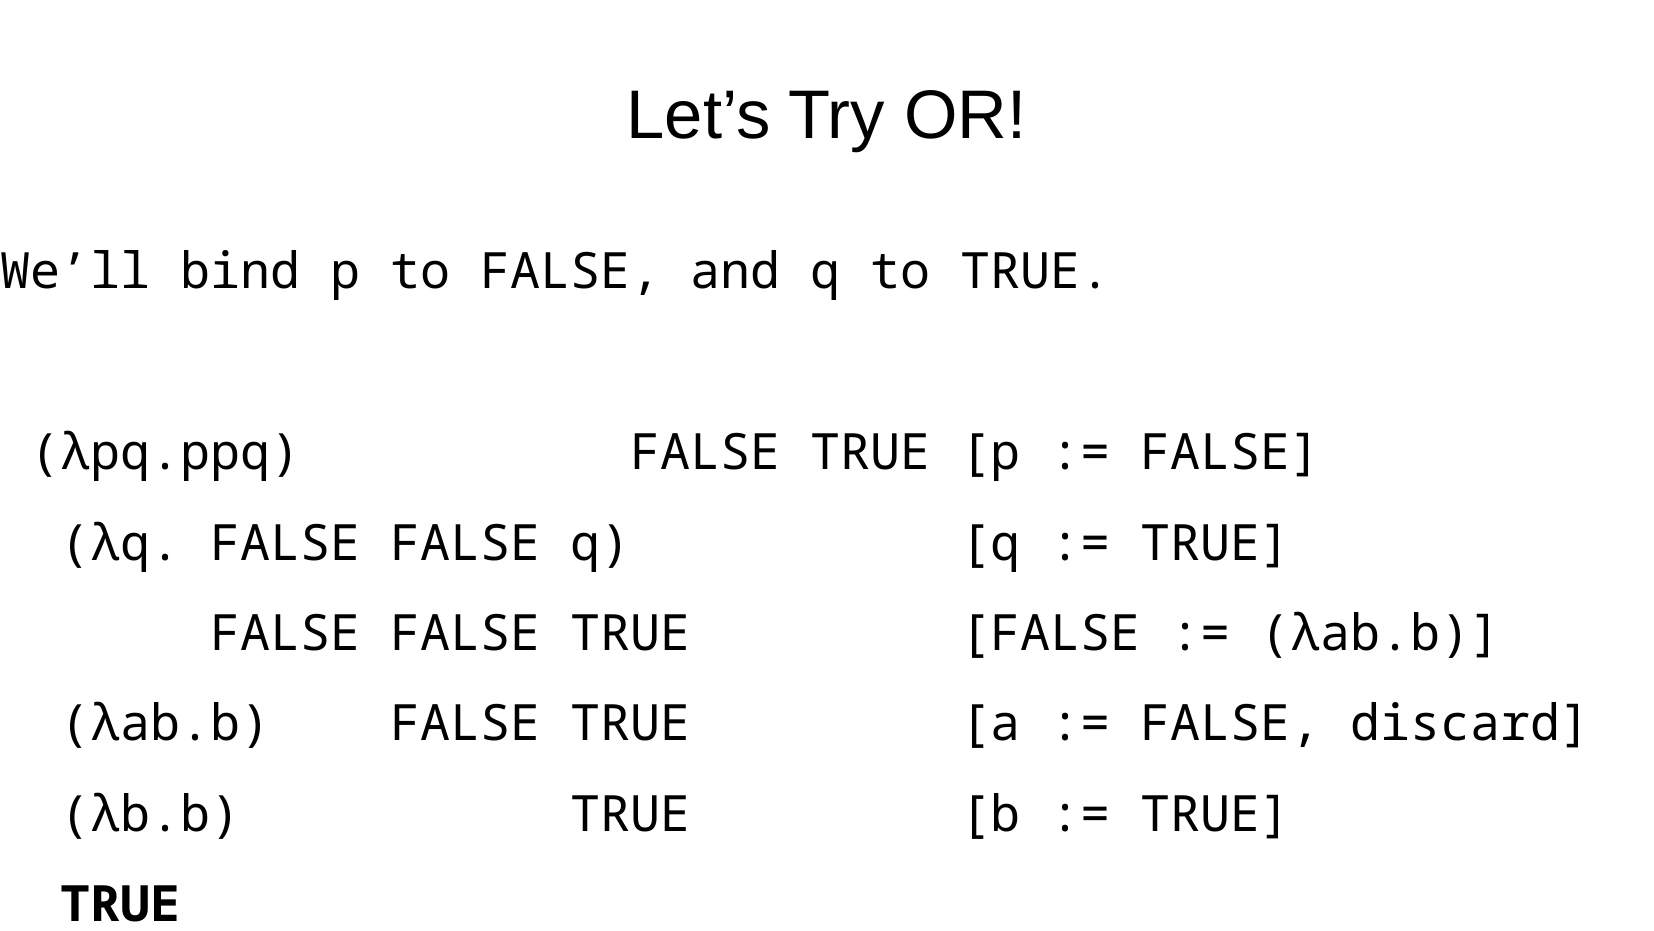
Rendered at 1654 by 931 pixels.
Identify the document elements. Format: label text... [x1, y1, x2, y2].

title Let’s Try OR! [82, 37, 1571, 193]
list We’ll bind p to FALSE, and q to TRUE. (λpq.ppq) FALSE TRUE [p := FALSE] (λq. FALSE FALSE q) [q := TRUE] FALSE FALSE TRUE [FALSE := (λab.b)] (λab.b) FALSE TRUE [a := FALSE, discard] (λb.b) TRUE [b := TRUE] TRUE [0, 235, 1621, 931]
